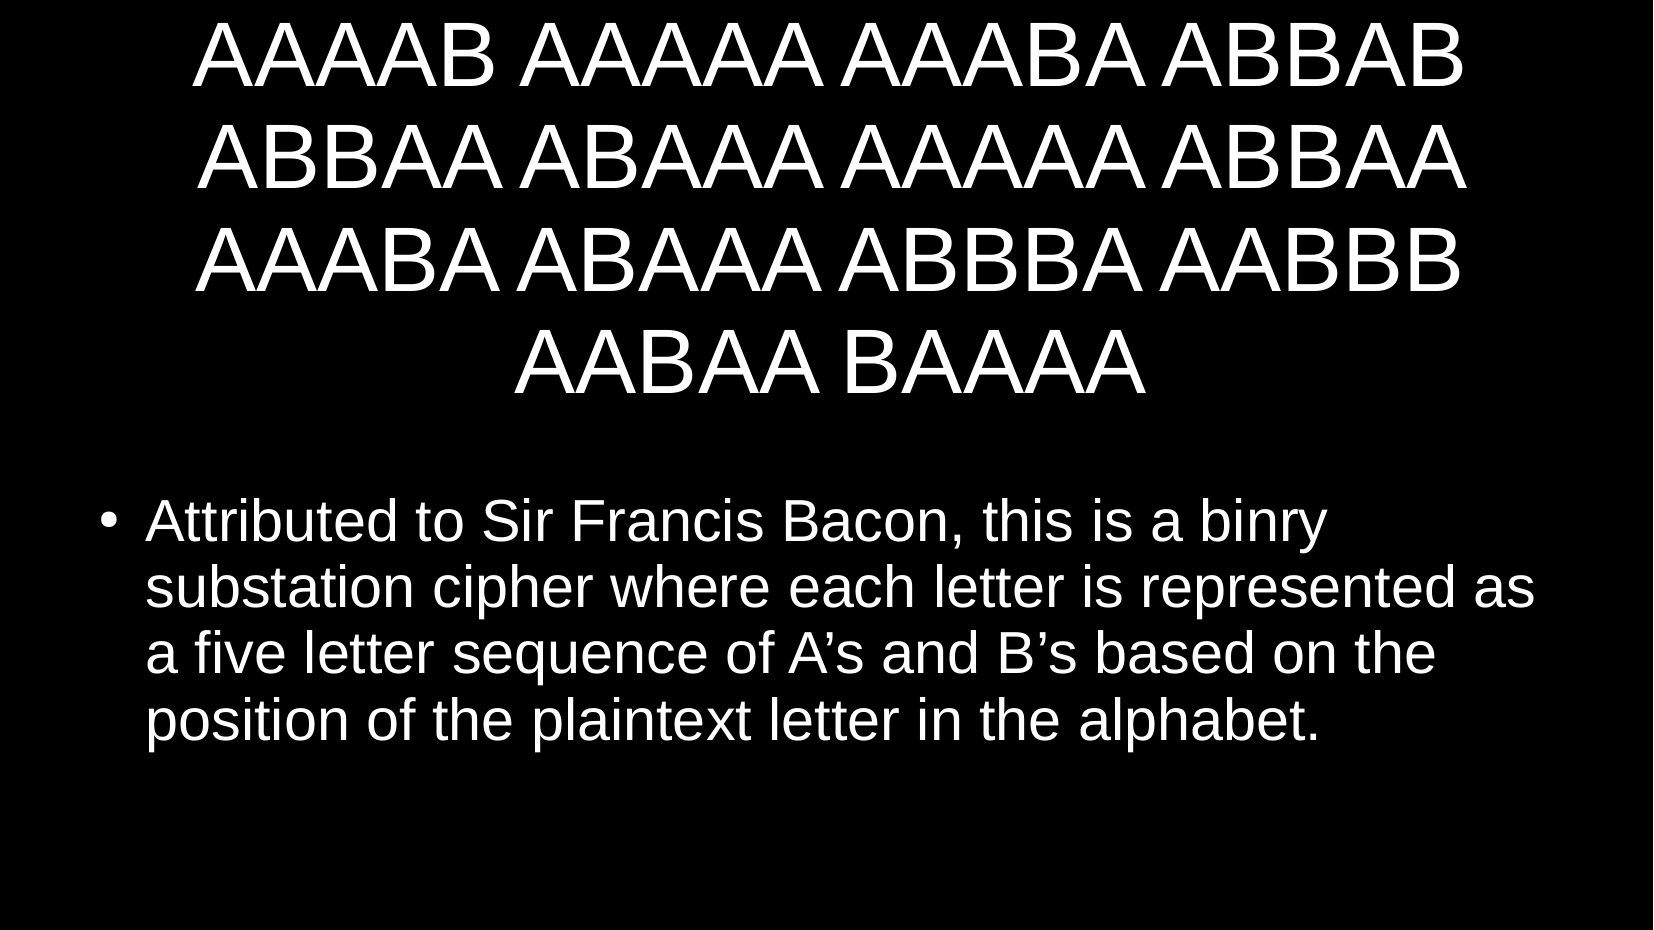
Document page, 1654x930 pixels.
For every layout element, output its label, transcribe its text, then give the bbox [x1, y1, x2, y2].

list Attributed to Sir Francis Bacon, this is a binry substation cipher where each letter is represented as a five letter sequence of A’s and B’s based on the position of the plaintext letter in the alphabet. [82, 487, 1571, 757]
title AAAAB AAAAA AAABA ABBAB ABBAA ABAAA AAAAA ABBAA AAABA ABAAA ABBBA AABBB AABAA BAAAA [87, 3, 1576, 413]
